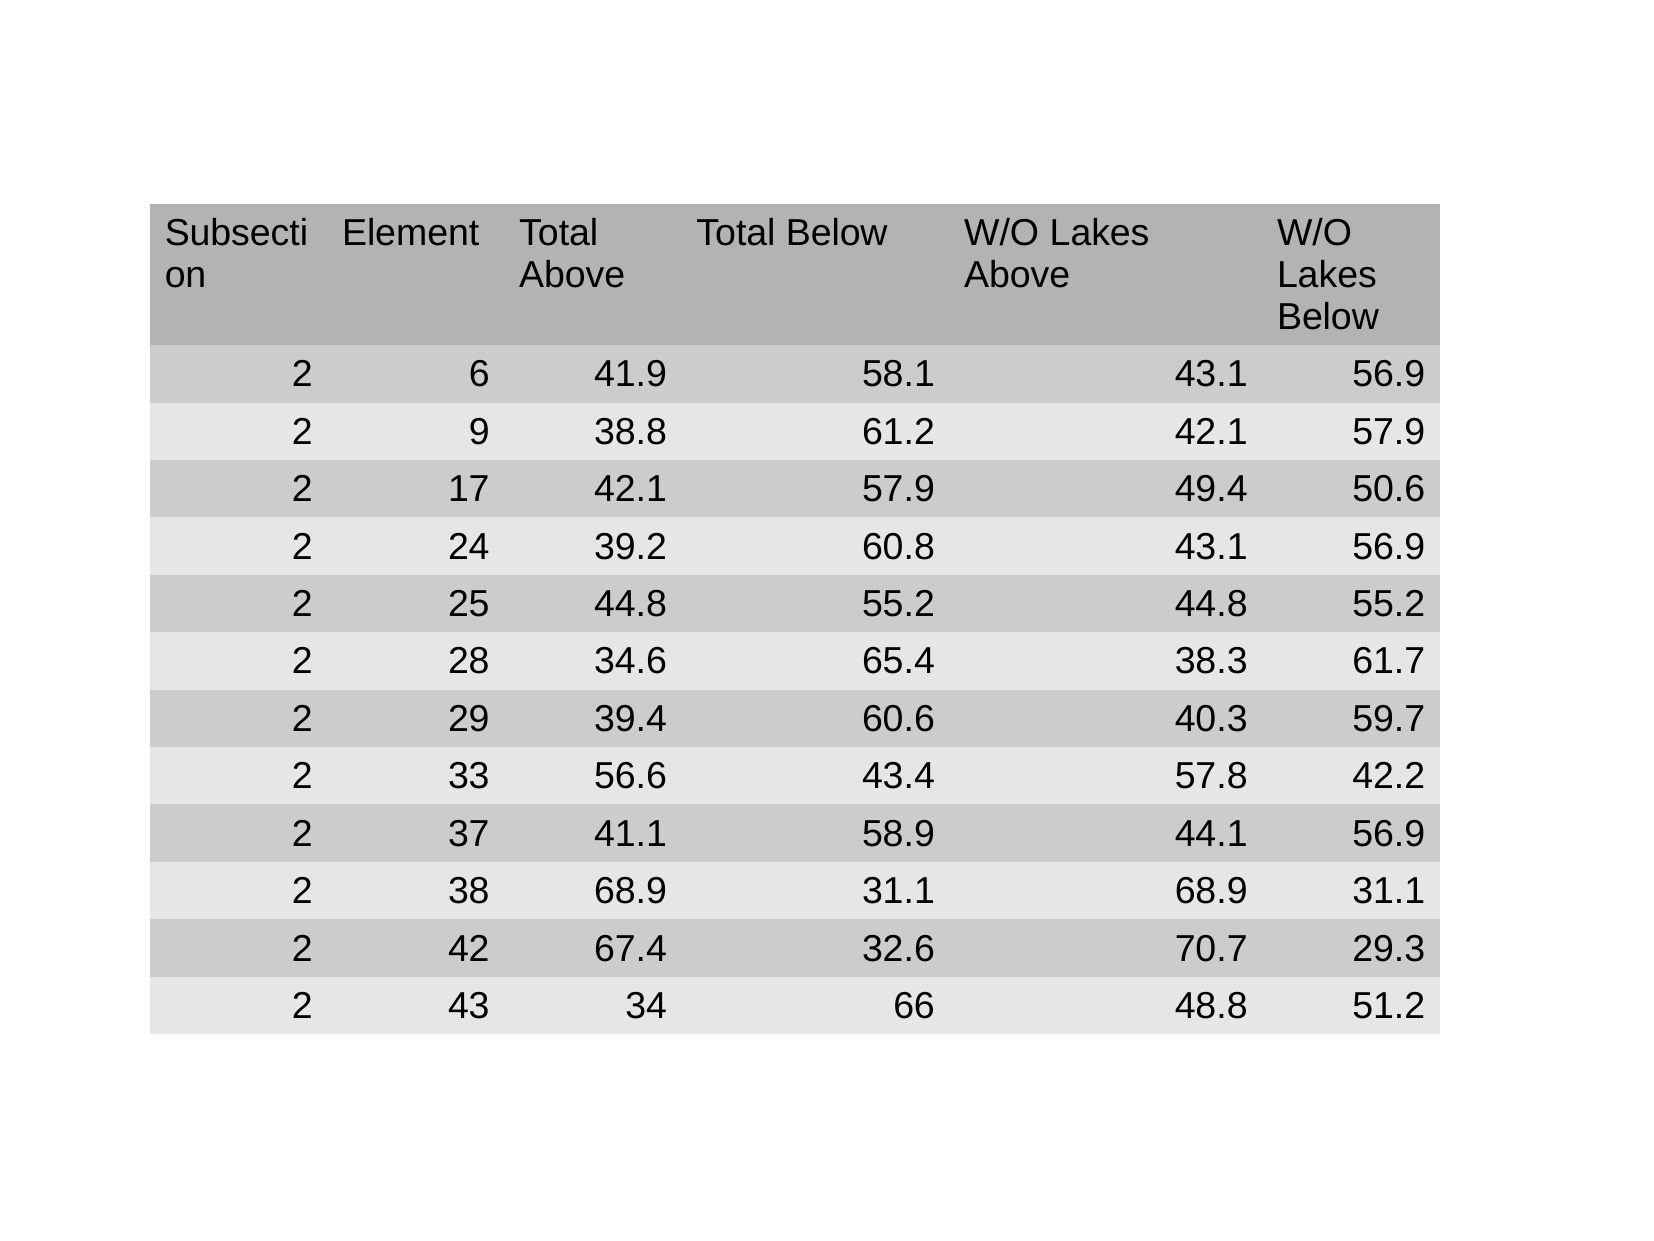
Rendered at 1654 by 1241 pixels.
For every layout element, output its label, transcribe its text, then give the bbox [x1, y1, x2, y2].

table_cell 67.4 [504, 919, 682, 977]
table_cell 56.6 [504, 747, 682, 804]
table_cell 44.1 [949, 804, 1262, 862]
table_cell 41.1 [504, 804, 682, 862]
table_cell 57.9 [682, 460, 949, 517]
table_cell 29.3 [1262, 919, 1440, 977]
table_cell 42.2 [1262, 747, 1440, 804]
table_header Total Below [682, 204, 949, 345]
table_cell 56.9 [1262, 517, 1440, 575]
table_header Subsection [150, 204, 327, 345]
table_header Total Above [504, 204, 682, 345]
table_cell 31.1 [682, 862, 949, 919]
table_cell 2 [150, 862, 327, 919]
table_cell 44.8 [949, 575, 1262, 632]
table_cell 43 [327, 977, 504, 1034]
table_cell 58.1 [682, 345, 949, 403]
table_cell 9 [327, 403, 504, 460]
table_cell 43.4 [682, 747, 949, 804]
table_cell 50.6 [1262, 460, 1440, 517]
table_cell 42.1 [504, 460, 682, 517]
table_cell 24 [327, 517, 504, 575]
table_cell 65.4 [682, 632, 949, 690]
table_cell 51.2 [1262, 977, 1440, 1034]
table_cell 38.8 [504, 403, 682, 460]
table_cell 2 [150, 517, 327, 575]
table_cell 2 [150, 345, 327, 403]
table_cell 2 [150, 403, 327, 460]
table_cell 57.8 [949, 747, 1262, 804]
table_cell 34 [504, 977, 682, 1034]
table_cell 32.6 [682, 919, 949, 977]
table_cell 2 [150, 977, 327, 1034]
table_cell 60.6 [682, 690, 949, 747]
table_cell 60.8 [682, 517, 949, 575]
table_cell 40.3 [949, 690, 1262, 747]
table_cell 61.7 [1262, 632, 1440, 690]
table_cell 2 [150, 919, 327, 977]
table_cell 56.9 [1262, 345, 1440, 403]
table_cell 70.7 [949, 919, 1262, 977]
table_cell 38 [327, 862, 504, 919]
table_cell 58.9 [682, 804, 949, 862]
table_cell 17 [327, 460, 504, 517]
table_cell 61.2 [682, 403, 949, 460]
table_cell 57.9 [1262, 403, 1440, 460]
table_cell 2 [150, 460, 327, 517]
table_header W/O Lakes Below [1262, 204, 1440, 345]
table_cell 31.1 [1262, 862, 1440, 919]
table_cell 39.4 [504, 690, 682, 747]
table_cell 66 [682, 977, 949, 1034]
table_cell 6 [327, 345, 504, 403]
table_cell 29 [327, 690, 504, 747]
table_cell 2 [150, 575, 327, 632]
table_cell 55.2 [682, 575, 949, 632]
table_cell 49.4 [949, 460, 1262, 517]
table_cell 43.1 [949, 517, 1262, 575]
table_cell 2 [150, 747, 327, 804]
table_cell 2 [150, 804, 327, 862]
table_cell 25 [327, 575, 504, 632]
table_header W/O Lakes Above [949, 204, 1262, 345]
table_cell 41.9 [504, 345, 682, 403]
table_cell 42 [327, 919, 504, 977]
table_cell 28 [327, 632, 504, 690]
table_cell 59.7 [1262, 690, 1440, 747]
table_cell 55.2 [1262, 575, 1440, 632]
table_cell 2 [150, 690, 327, 747]
table_cell 56.9 [1262, 804, 1440, 862]
table_cell 68.9 [949, 862, 1262, 919]
table_header Element [327, 204, 504, 345]
table_cell 34.6 [504, 632, 682, 690]
table_cell 68.9 [504, 862, 682, 919]
table_cell 39.2 [504, 517, 682, 575]
table_cell 48.8 [949, 977, 1262, 1034]
table_cell 37 [327, 804, 504, 862]
table_cell 33 [327, 747, 504, 804]
table_cell 2 [150, 632, 327, 690]
table_cell 44.8 [504, 575, 682, 632]
table_cell 42.1 [949, 403, 1262, 460]
table_cell 43.1 [949, 345, 1262, 403]
table_cell 38.3 [949, 632, 1262, 690]
